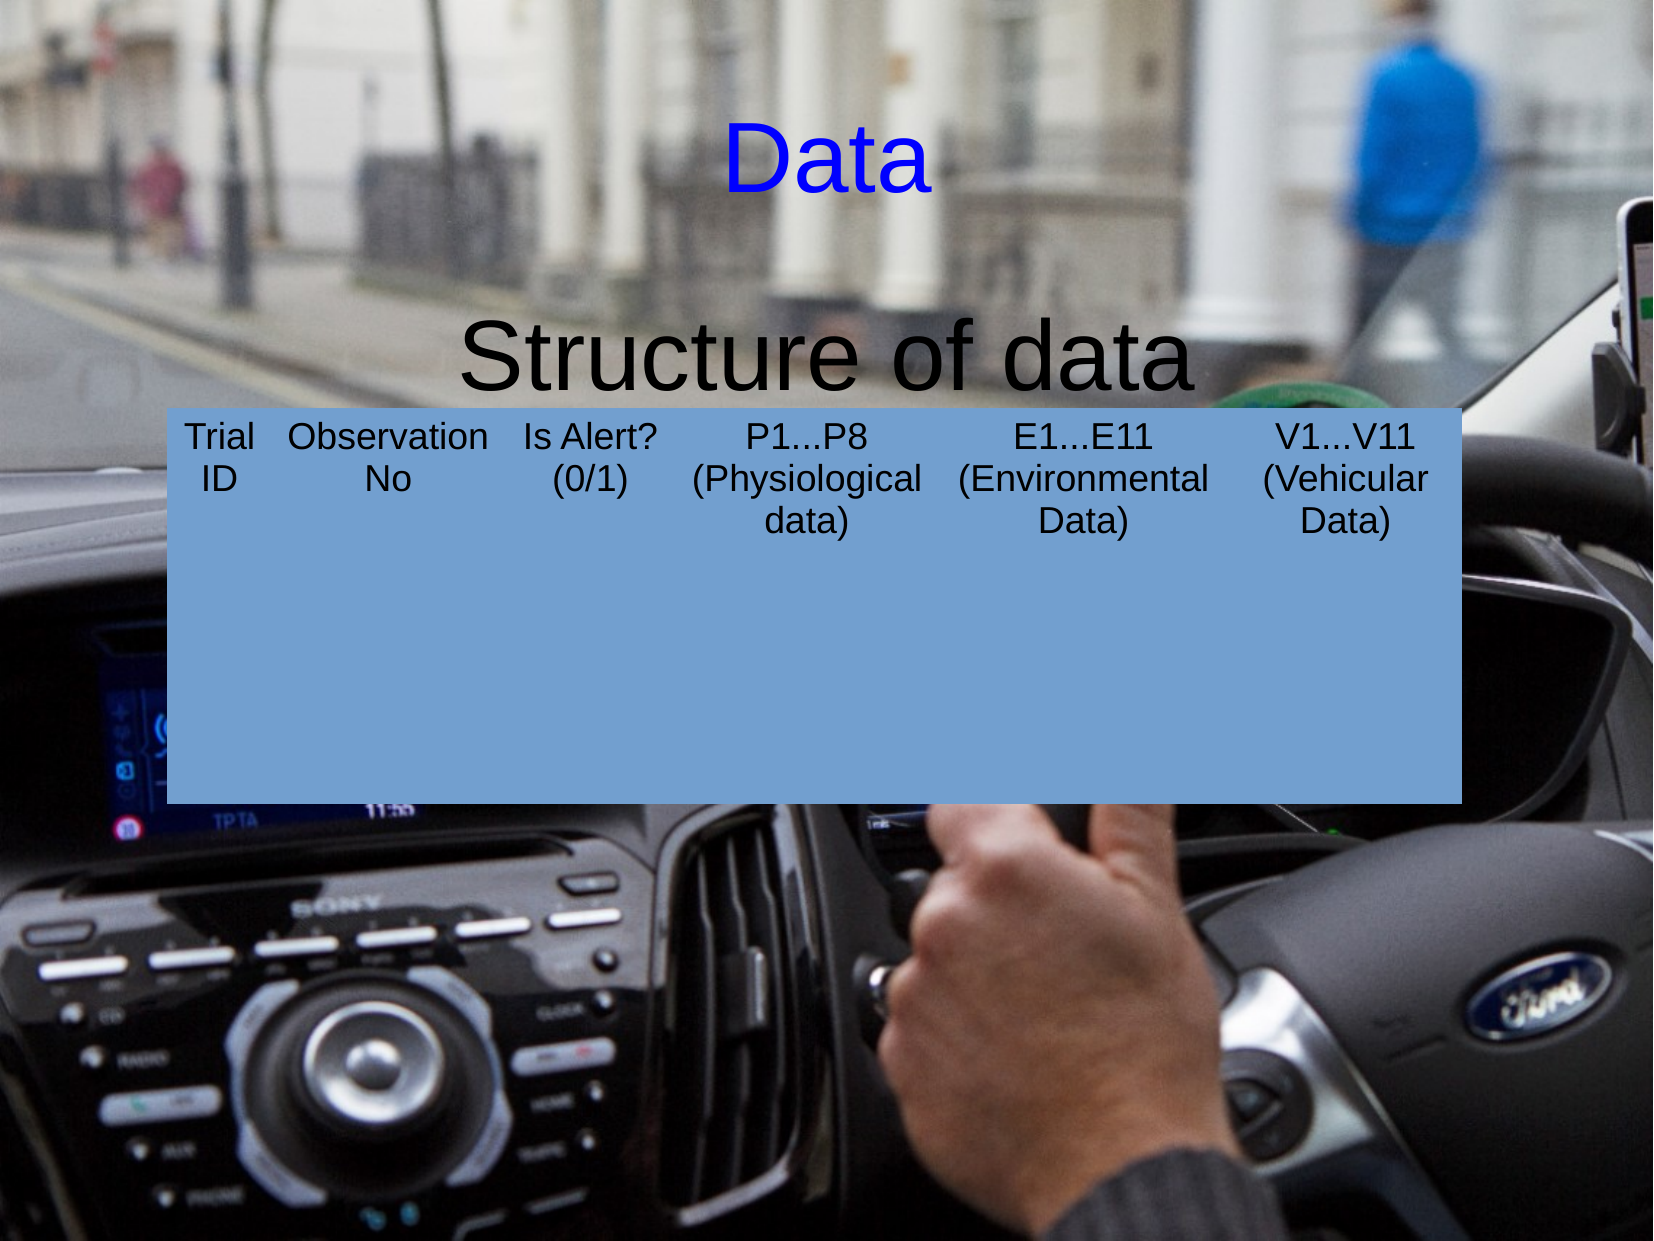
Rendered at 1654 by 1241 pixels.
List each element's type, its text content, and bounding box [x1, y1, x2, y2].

table_cell [167, 662, 272, 733]
table_cell [1230, 733, 1462, 804]
table_cell [1230, 591, 1462, 662]
table_cell [1230, 662, 1462, 733]
table_cell [505, 591, 676, 662]
table_header Observation No [272, 408, 505, 591]
table_header Trial ID [167, 408, 272, 591]
table_cell [272, 662, 505, 733]
text_box Structure of data [82, 290, 1571, 1010]
table_cell [505, 733, 676, 804]
table_cell [676, 733, 938, 804]
table_cell [272, 591, 505, 662]
picture [0, 0, 1653, 1241]
table_cell [676, 591, 938, 662]
table_cell [505, 662, 676, 733]
table_header P1...P8 (Physiological data) [676, 408, 938, 591]
table_cell [676, 662, 938, 733]
table_header V1...V11 (Vehicular Data) [1230, 408, 1462, 591]
text_box Data [82, 49, 1571, 257]
table_cell [167, 733, 272, 804]
table_header E1...E11 (Environmental Data) [938, 408, 1230, 591]
table_cell [167, 591, 272, 662]
table_cell [938, 591, 1230, 662]
table_cell [938, 733, 1230, 804]
table_header Is Alert? (0/1) [505, 408, 676, 591]
table_cell [272, 733, 505, 804]
table_cell [938, 662, 1230, 733]
